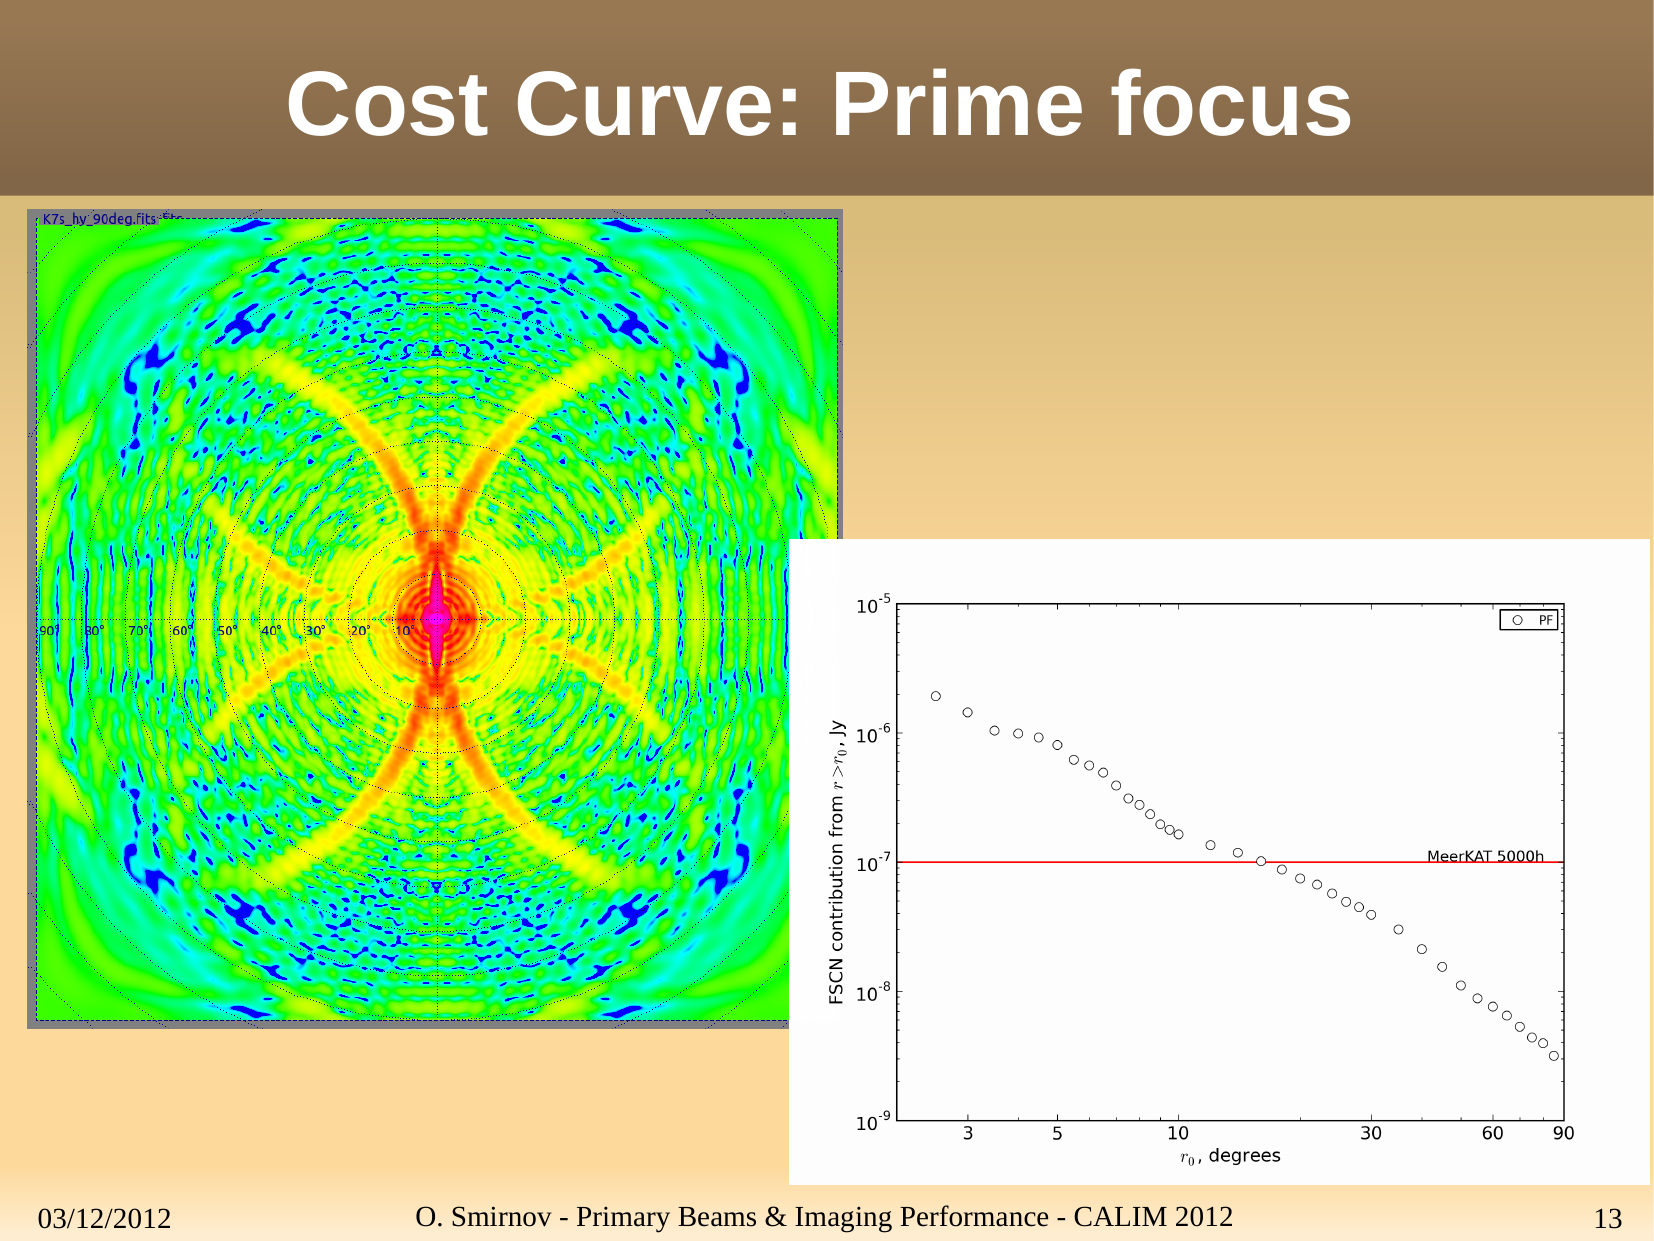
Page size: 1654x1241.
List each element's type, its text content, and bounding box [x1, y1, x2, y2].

picture [0, 0, 1654, 1241]
title Cost Curve: Prime focus [76, 0, 1565, 208]
